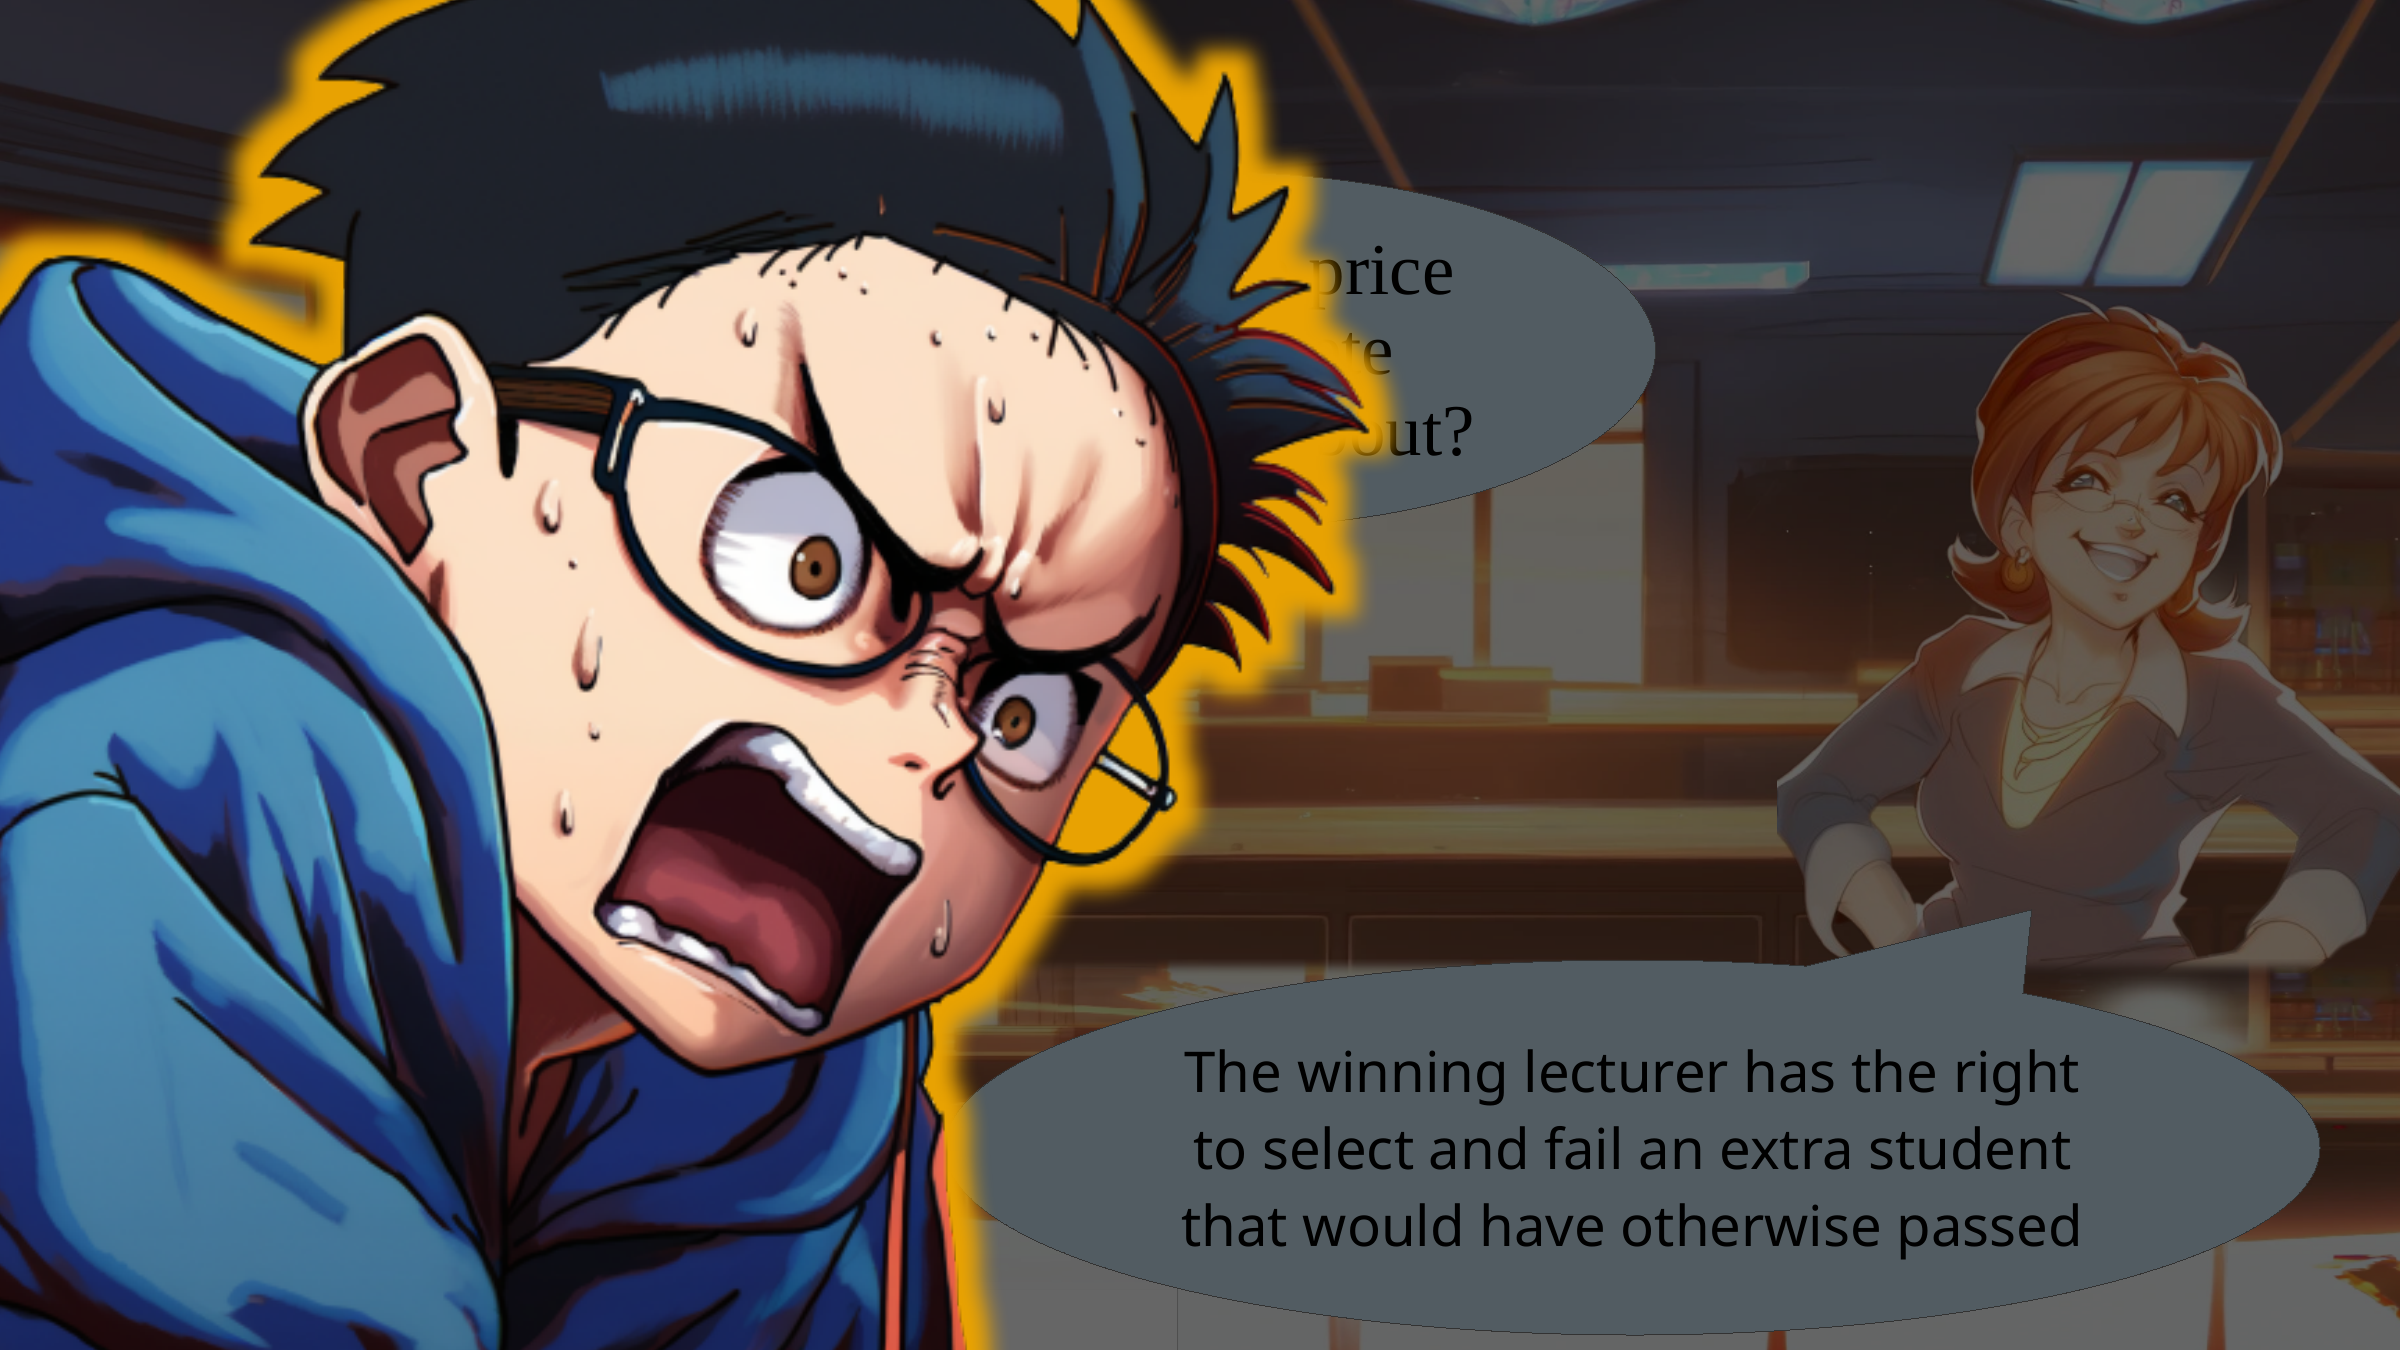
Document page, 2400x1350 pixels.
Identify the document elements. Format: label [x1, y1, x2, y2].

text_box [1414, 0, 2400, 1350]
picture [0, 0, 1381, 1350]
